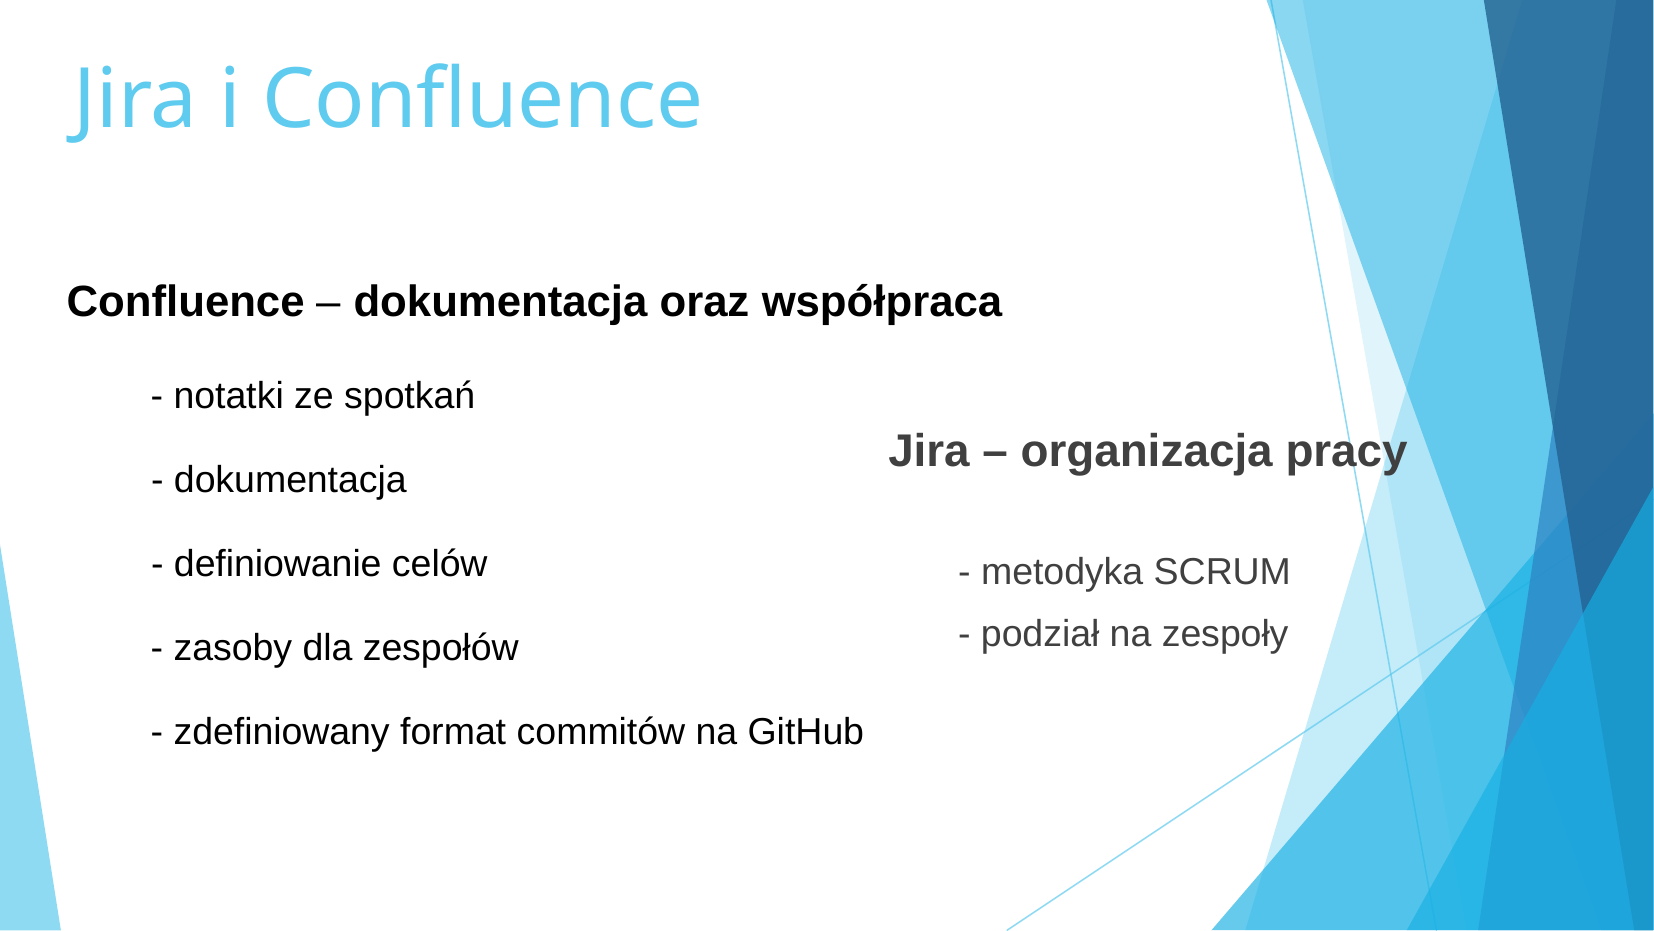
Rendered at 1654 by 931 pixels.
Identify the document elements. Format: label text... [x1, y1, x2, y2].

subtitle Jira – organizacja pracy - metodyka SCRUM - podział na zespoły [826, 376, 1585, 827]
title Jira i Confluence [0, 36, 1489, 193]
text_box Confluence – dokumentacja oraz współpraca - notatki ze spotkań - dokumentacja - definiowanie celów - zasoby dla zespołów - zdefiniowany format commitów na GitHub [51, 270, 1066, 761]
